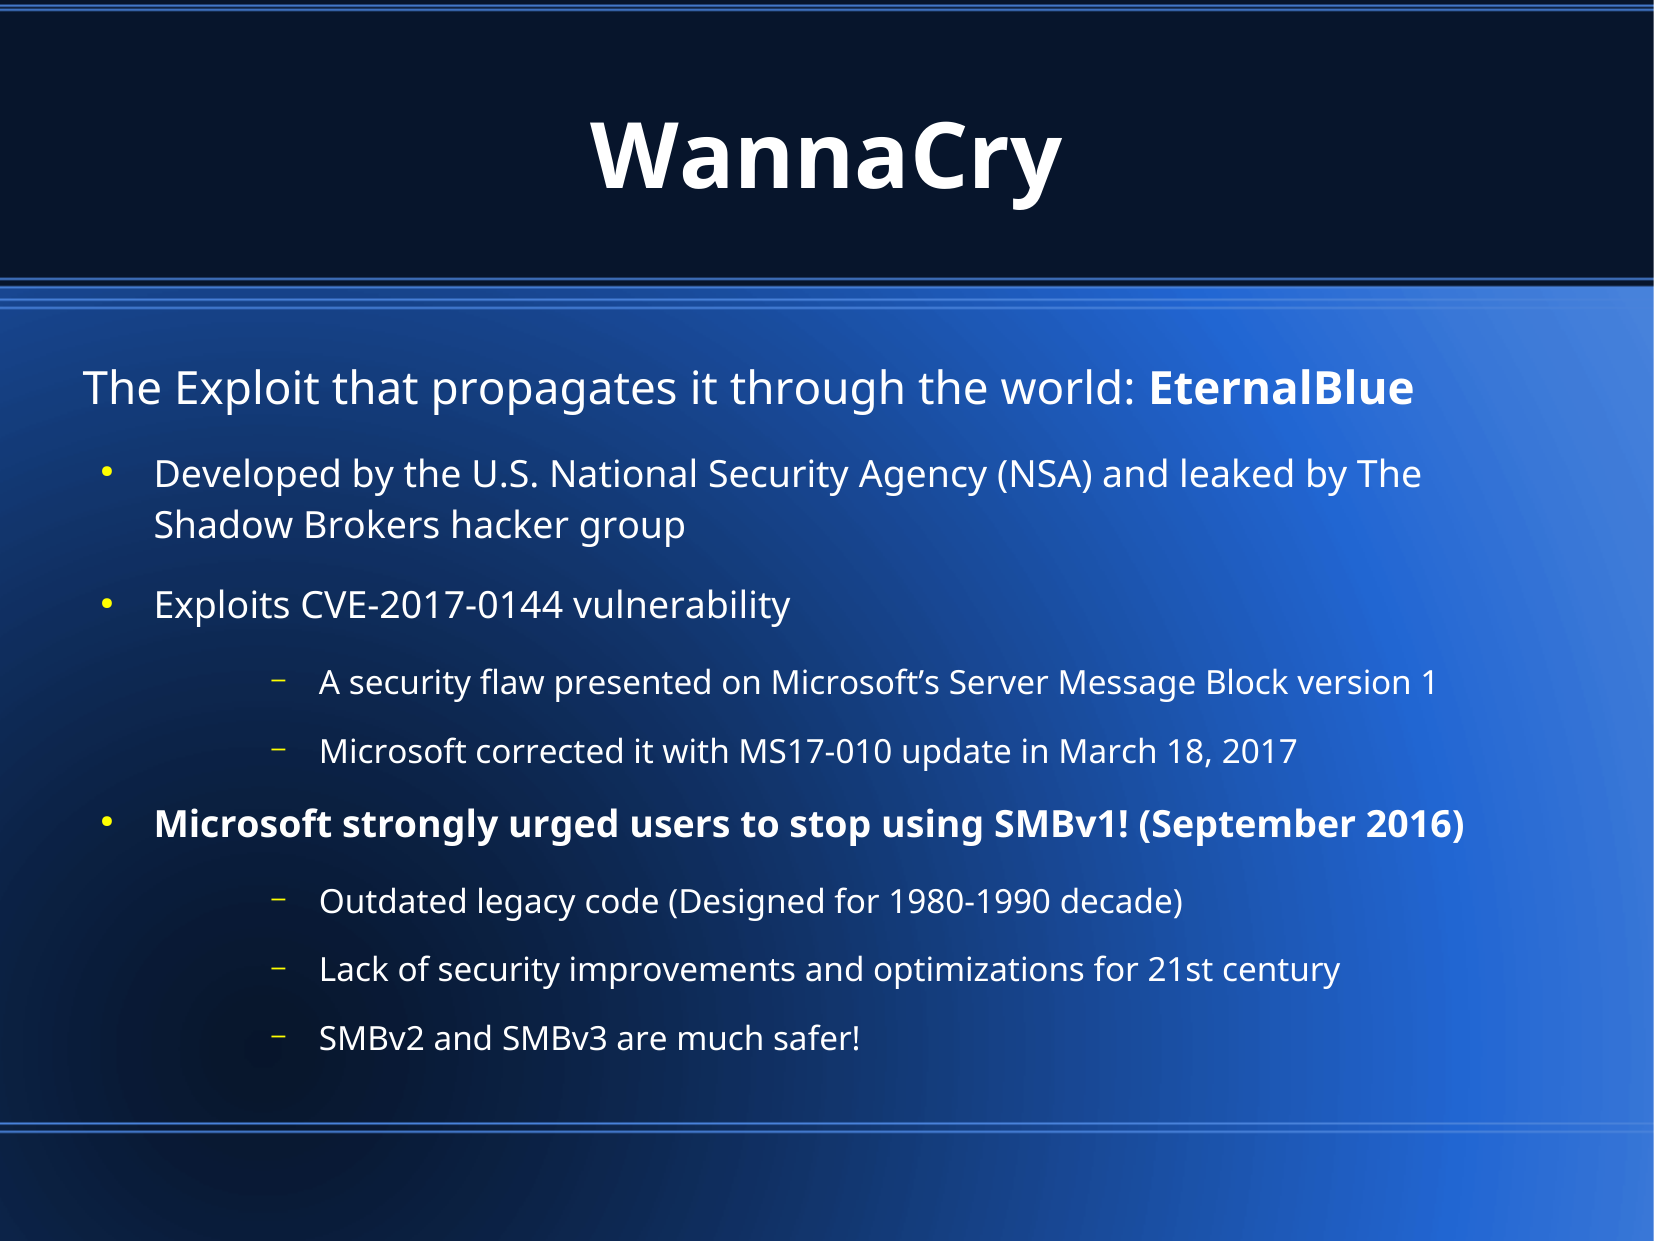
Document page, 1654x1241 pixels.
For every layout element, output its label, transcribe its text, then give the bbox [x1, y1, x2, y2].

title WannaCry [82, 49, 1571, 257]
list The Exploit that propagates it through the world: EternalBlue Developed by the U.S. National Security Agency (NSA) and leaked by The Shadow Brokers hacker group Exploits CVE-‎2017-0144 vulnerability A security flaw presented on Microsoft’s Server Message Block version 1 Microsoft corrected it with MS17-010 update in March 18, 2017 Microsoft strongly urged users to stop using SMBv1! (September 2016) Outdated legacy code (Designed for 1980-1990 decade) Lack of security improvements and optimizations for 21st century SMBv2 and SMBv3 are much safer! [82, 355, 1571, 1075]
picture [0, 0, 1654, 1241]
